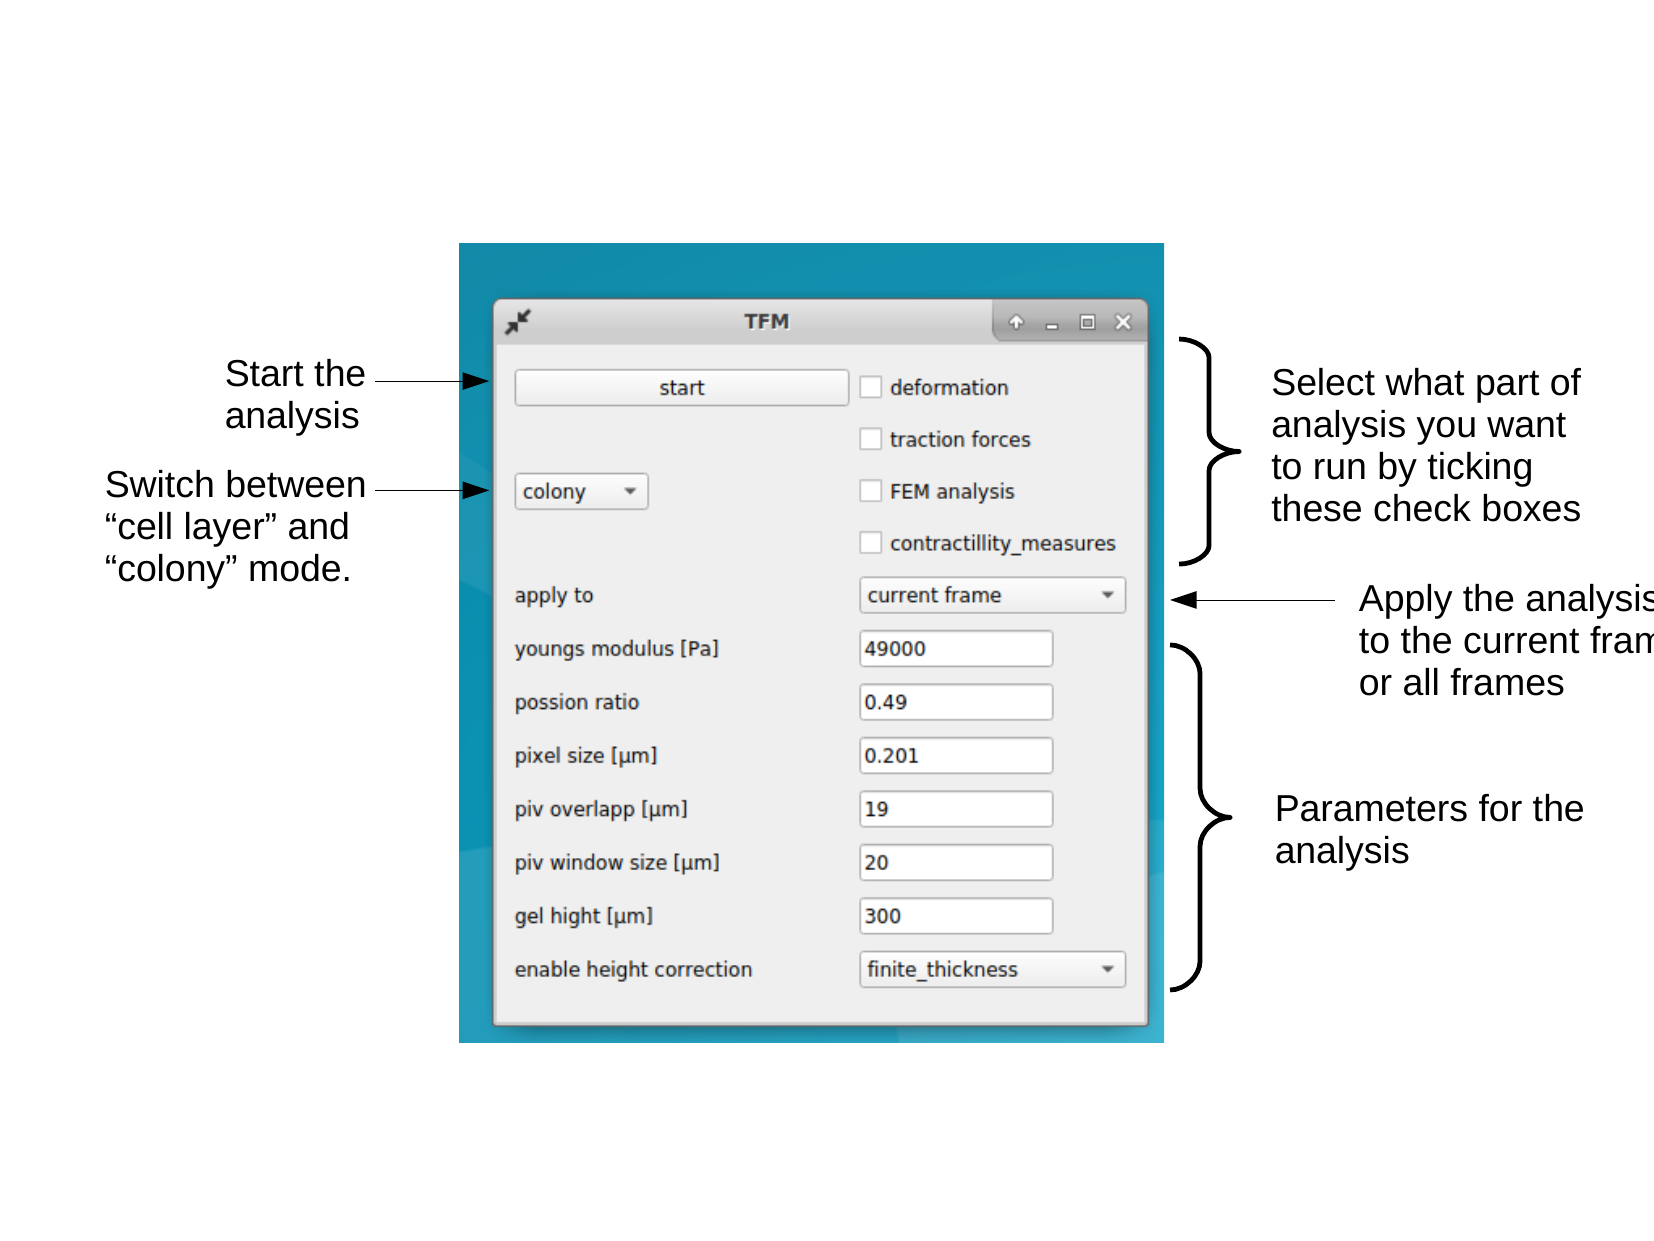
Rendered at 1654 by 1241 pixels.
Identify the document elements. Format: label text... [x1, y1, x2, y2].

text_box Parameters for the analysis [1260, 779, 1621, 879]
picture [459, 243, 1165, 1043]
text_box Start the analysis [210, 344, 436, 450]
text_box Apply the analysis to the current frame or all frames [1344, 569, 1654, 795]
text_box Select what part of analysis you want to run by ticking these check boxes [1256, 354, 1606, 538]
text_box Switch between “cell layer” and “colony” mode. [90, 455, 406, 723]
